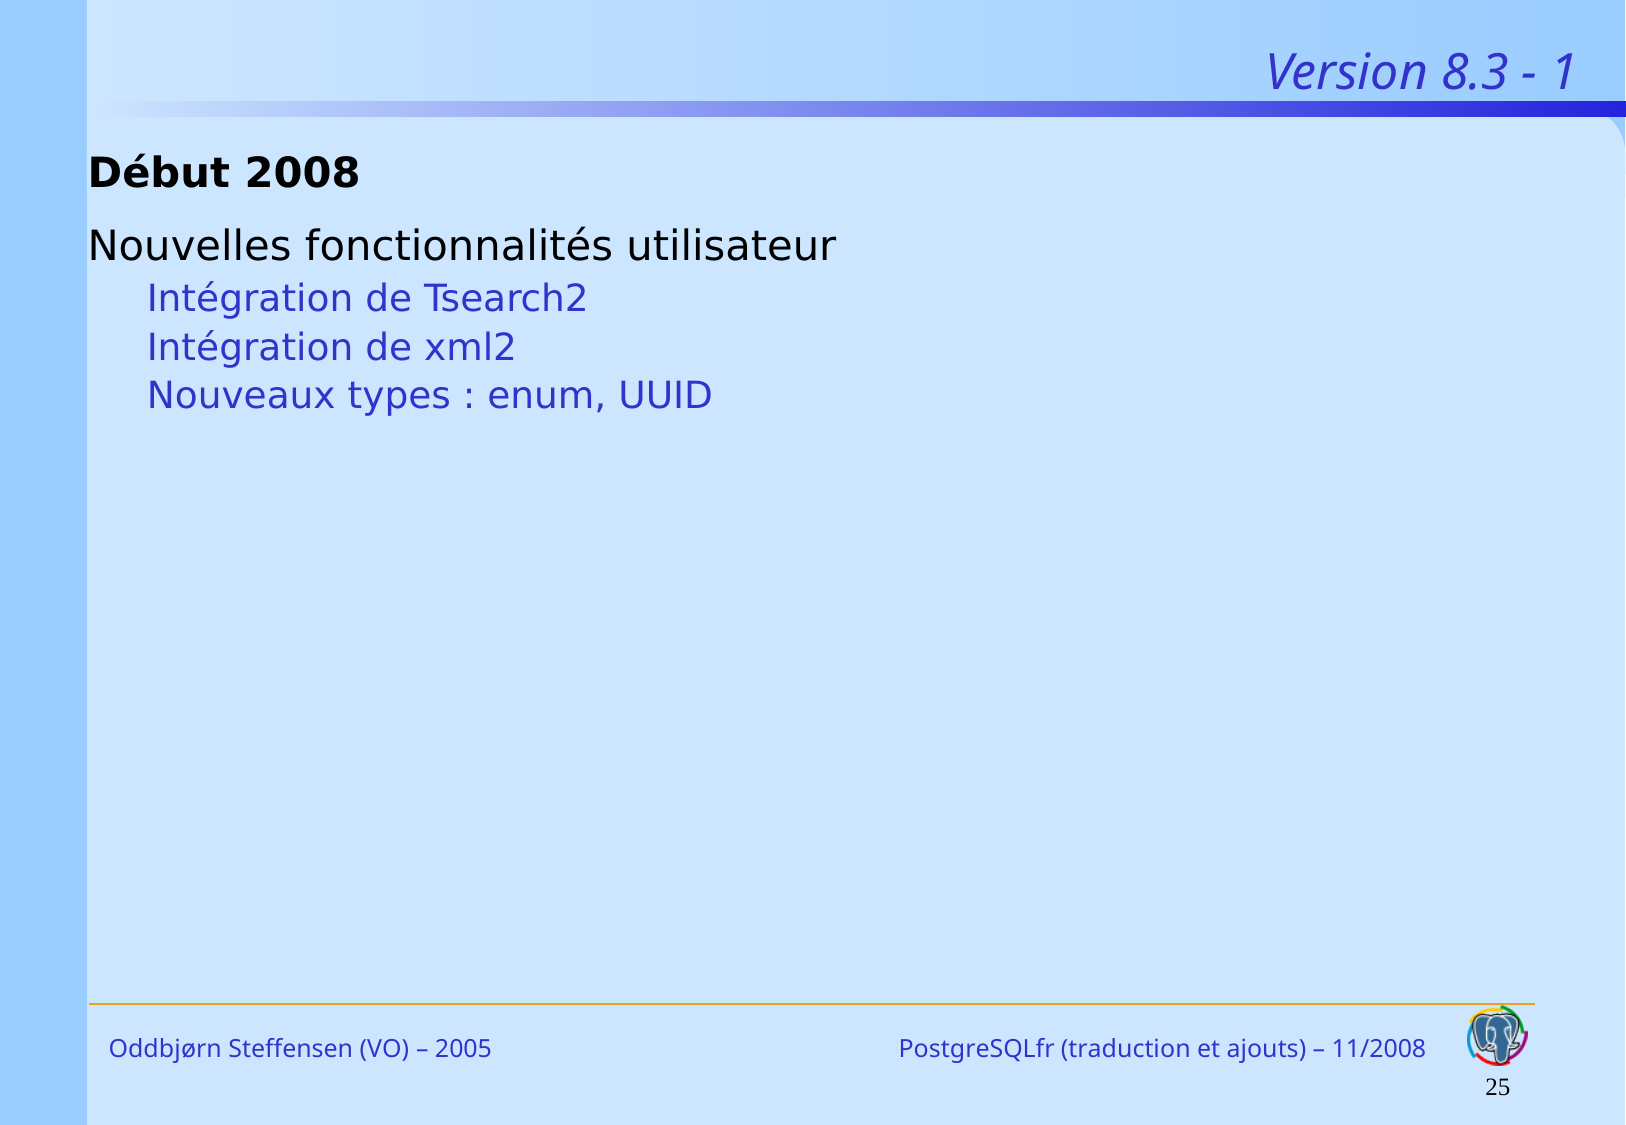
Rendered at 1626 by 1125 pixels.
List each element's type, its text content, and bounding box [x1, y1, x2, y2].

picture [1467, 1005, 1528, 1066]
list Début 2008 Nouvelles fonctionnalités utilisateur Intégration de Tsearch2 Intégration de xml2 Nouveaux types : enum, UUID [87, 148, 1551, 878]
title Version 8.3 - 1 [115, 6, 1579, 133]
